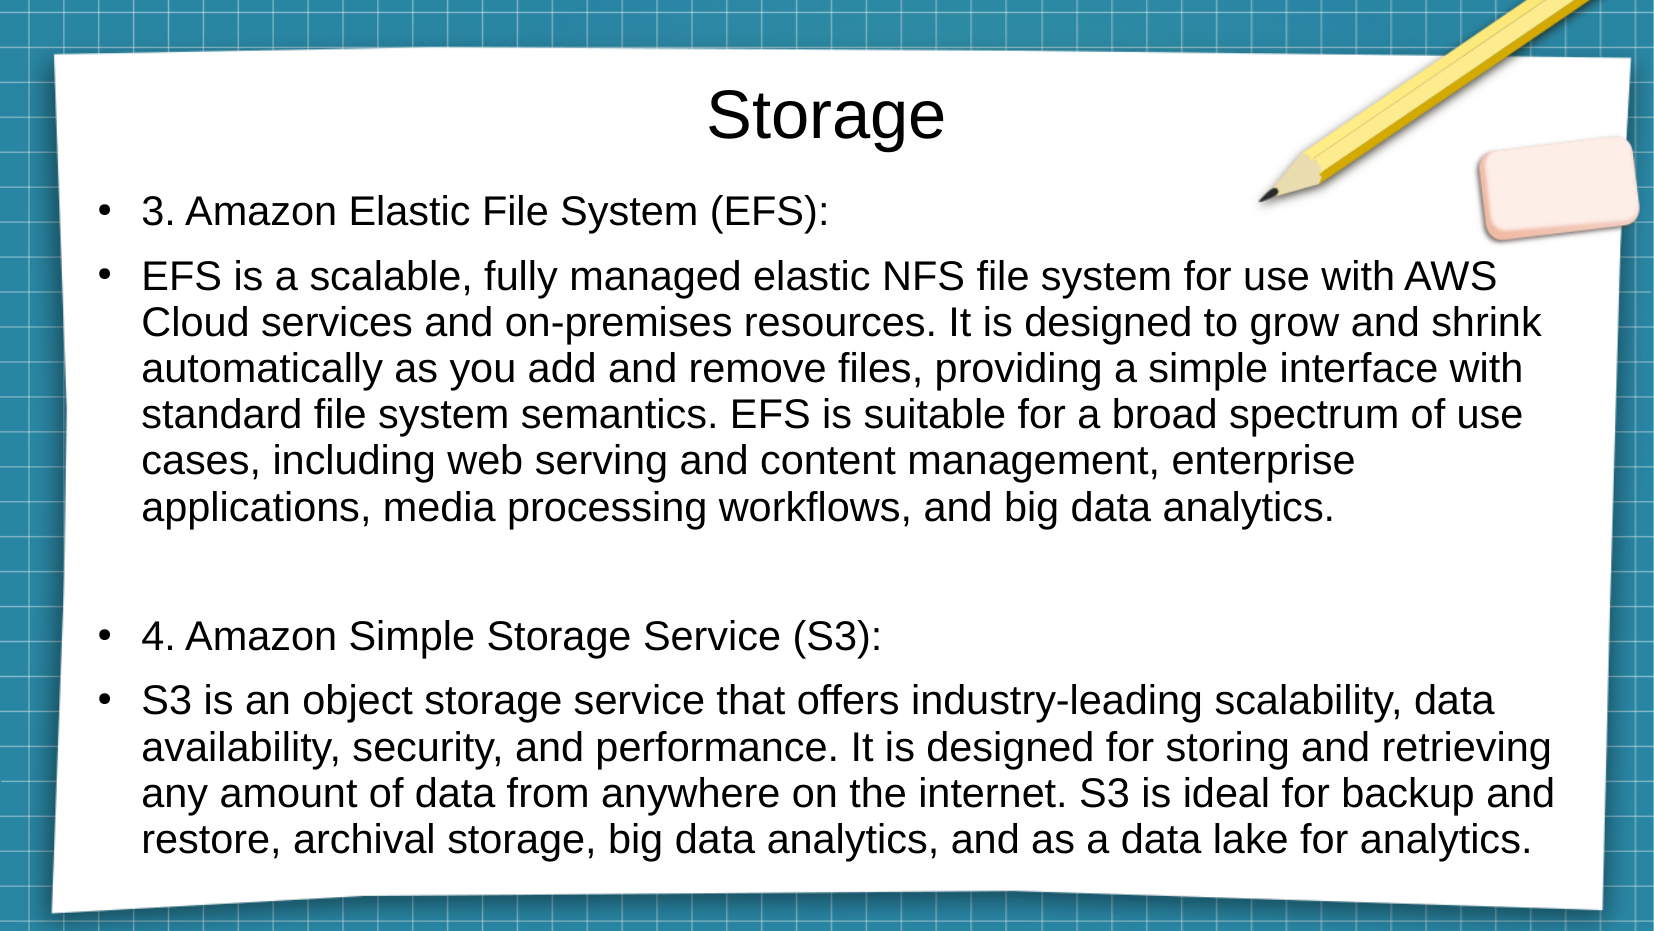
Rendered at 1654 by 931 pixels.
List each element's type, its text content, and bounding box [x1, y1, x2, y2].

title Storage [82, 37, 1571, 188]
list 3. Amazon Elastic File System (EFS): EFS is a scalable, fully managed elastic NFS file system for use with AWS Cloud services and on-premises resources. It is designed to grow and shrink automatically as you add and remove files, providing a simple interface with standard file system semantics. EFS is suitable for a broad spectrum of use cases, including web serving and content management, enterprise applications, media processing workflows, and big data analytics. 4. Amazon Simple Storage Service (S3): S3 is an object storage service that offers industry-leading scalability, data availability, security, and performance. It is designed for storing and retrieving any amount of data from anywhere on the internet. S3 is ideal for backup and restore, archival storage, big data analytics, and as a data lake for analytics. [82, 188, 1571, 912]
picture [0, 0, 1654, 931]
